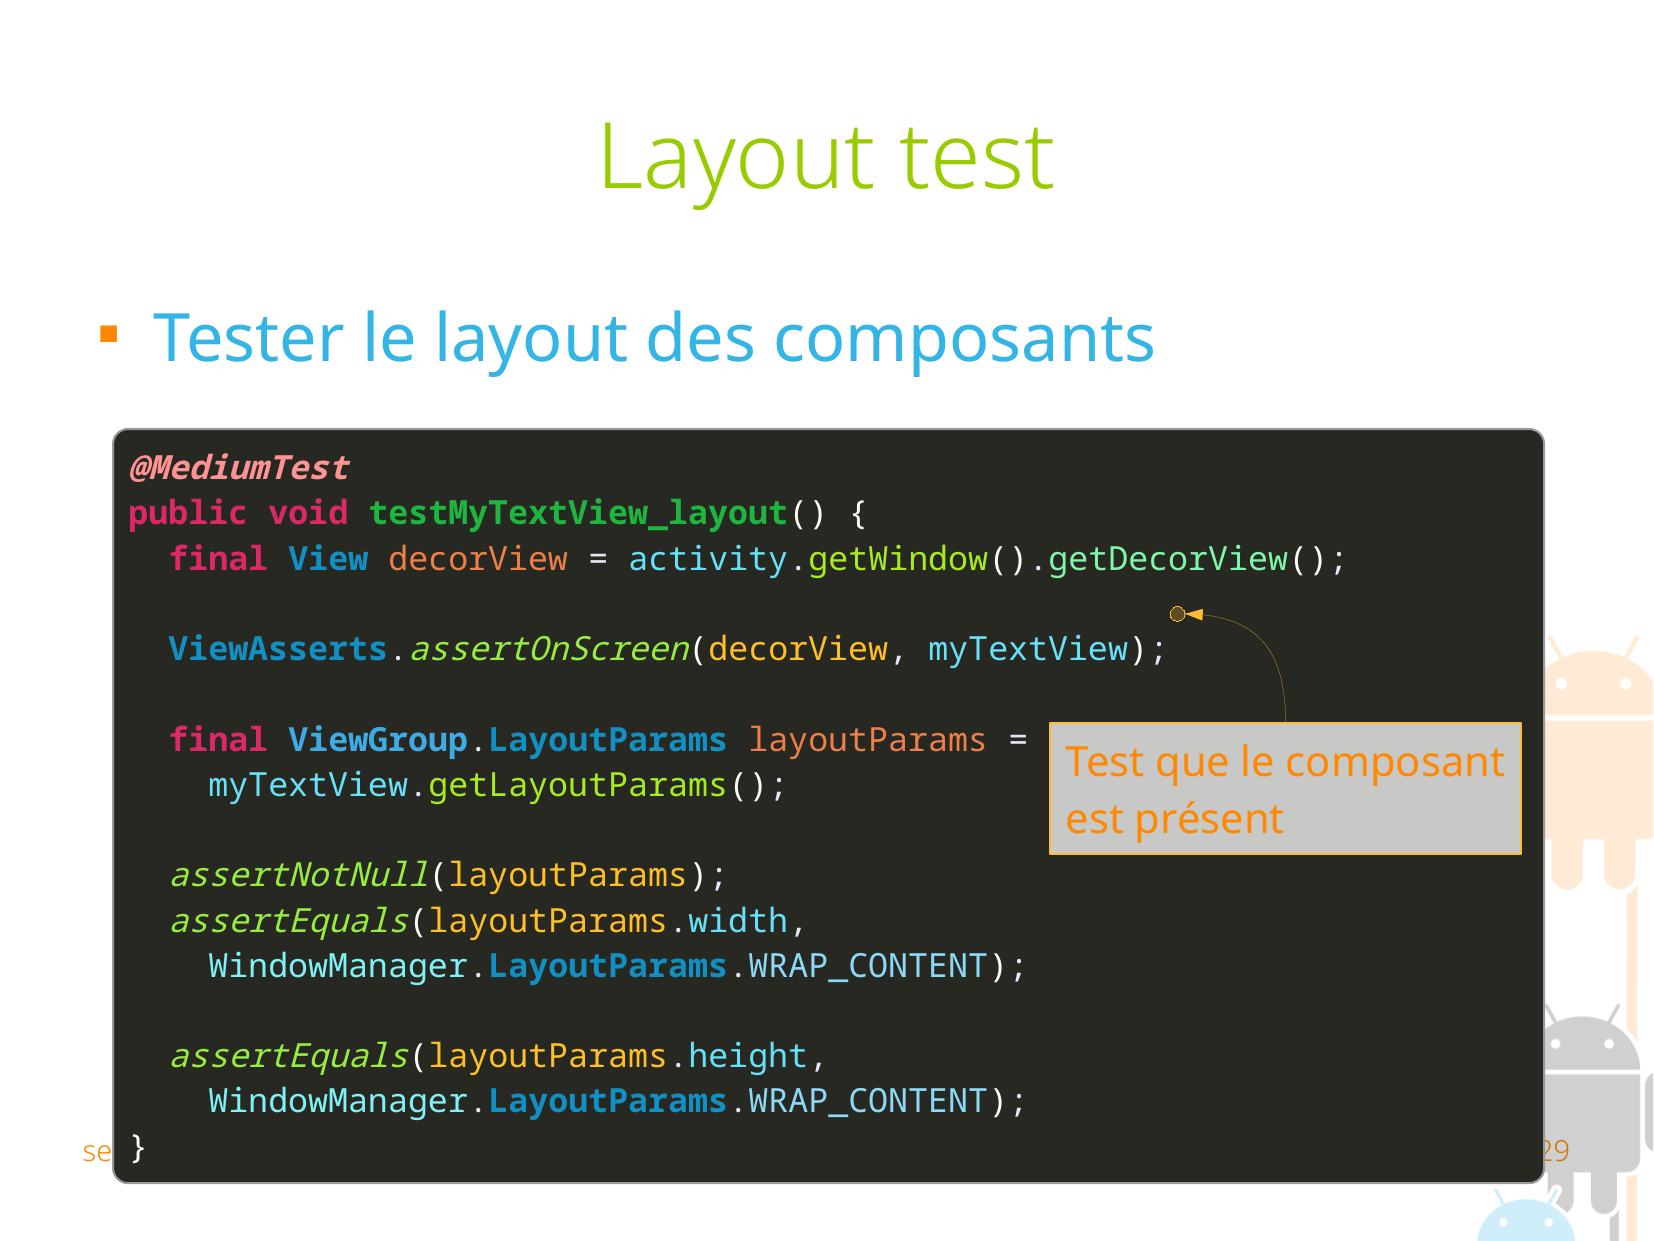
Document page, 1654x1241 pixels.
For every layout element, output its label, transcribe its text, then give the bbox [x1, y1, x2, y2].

text_box Test que le composant est présent [1050, 723, 1504, 839]
text_box @MediumTest public void testMyTextView_layout() { final View decorView = activity.getWindow().getDecorView(); ViewAsserts.assertOnScreen(decorView, myTextView); final ViewGroup.LayoutParams layoutParams = myTextView.getLayoutParams(); assertNotNull(layoutParams); assertEquals(layoutParams.width, WindowManager.LayoutParams.WRAP_CONTENT); assertEquals(layoutParams.height, WindowManager.LayoutParams.WRAP_CONTENT); } [113, 428, 1545, 1084]
picture [240, 423, 1654, 1241]
list Tester le layout des composants [82, 290, 1571, 1010]
text_box [1170, 606, 1185, 622]
title Layout test [82, 49, 1571, 257]
